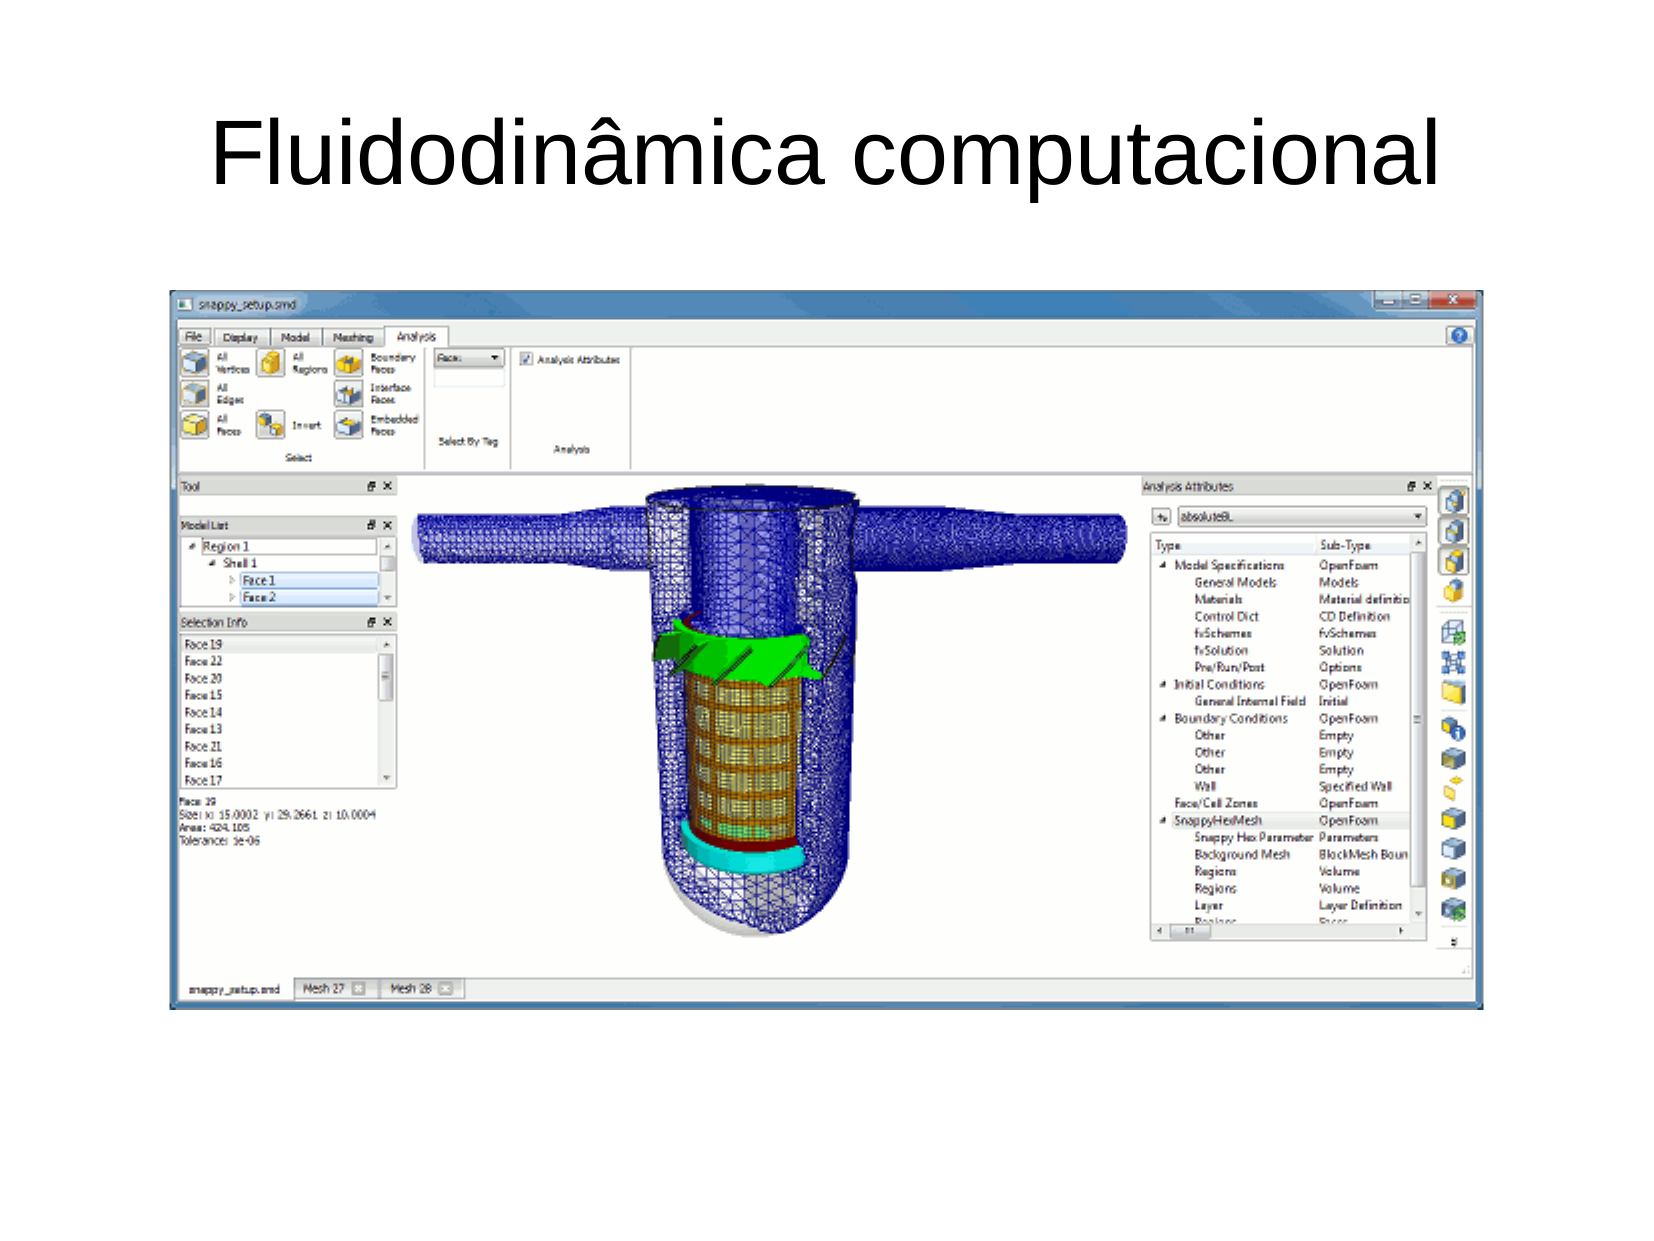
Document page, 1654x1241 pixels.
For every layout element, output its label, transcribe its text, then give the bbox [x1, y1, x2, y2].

title Fluidodinâmica computacional [82, 49, 1571, 257]
picture [166, 290, 1488, 1010]
